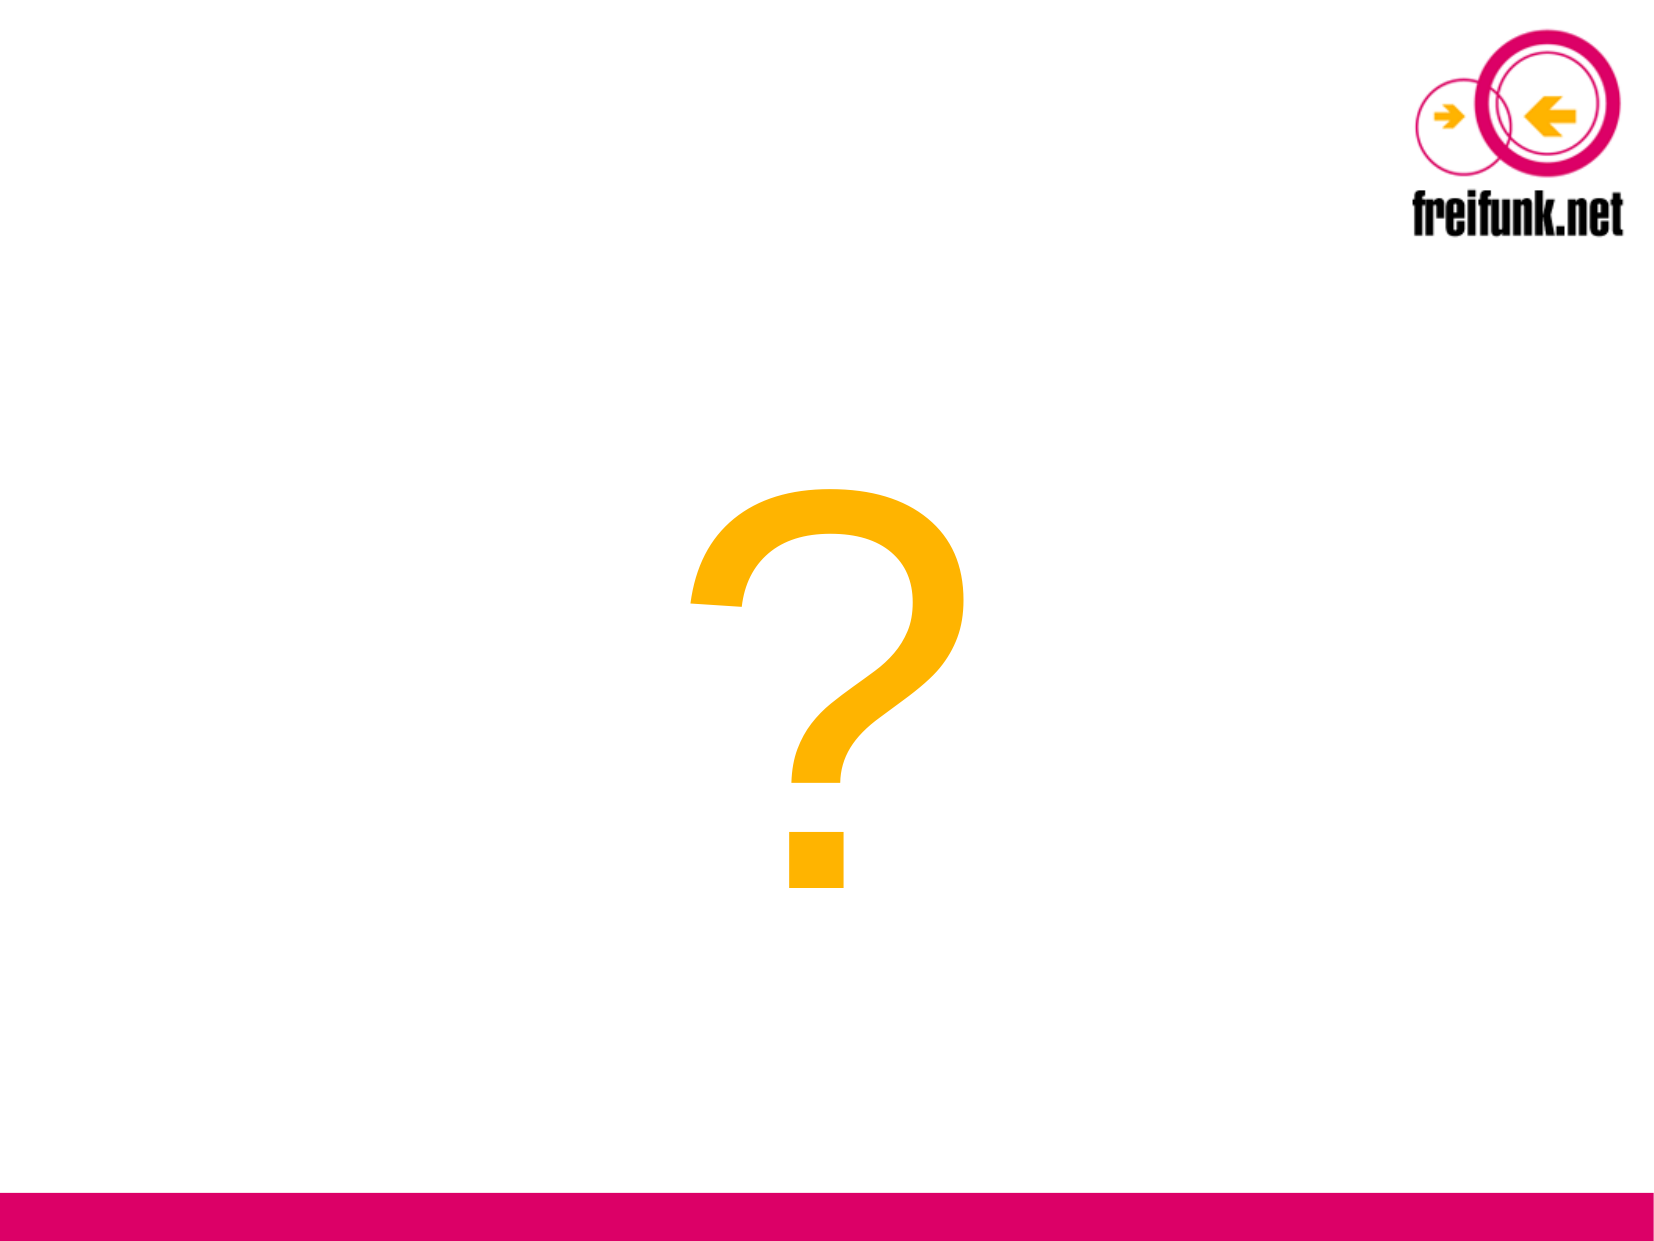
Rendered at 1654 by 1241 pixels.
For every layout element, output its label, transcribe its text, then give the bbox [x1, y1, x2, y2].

picture [1380, 0, 1654, 266]
list ? [82, 290, 1571, 1010]
